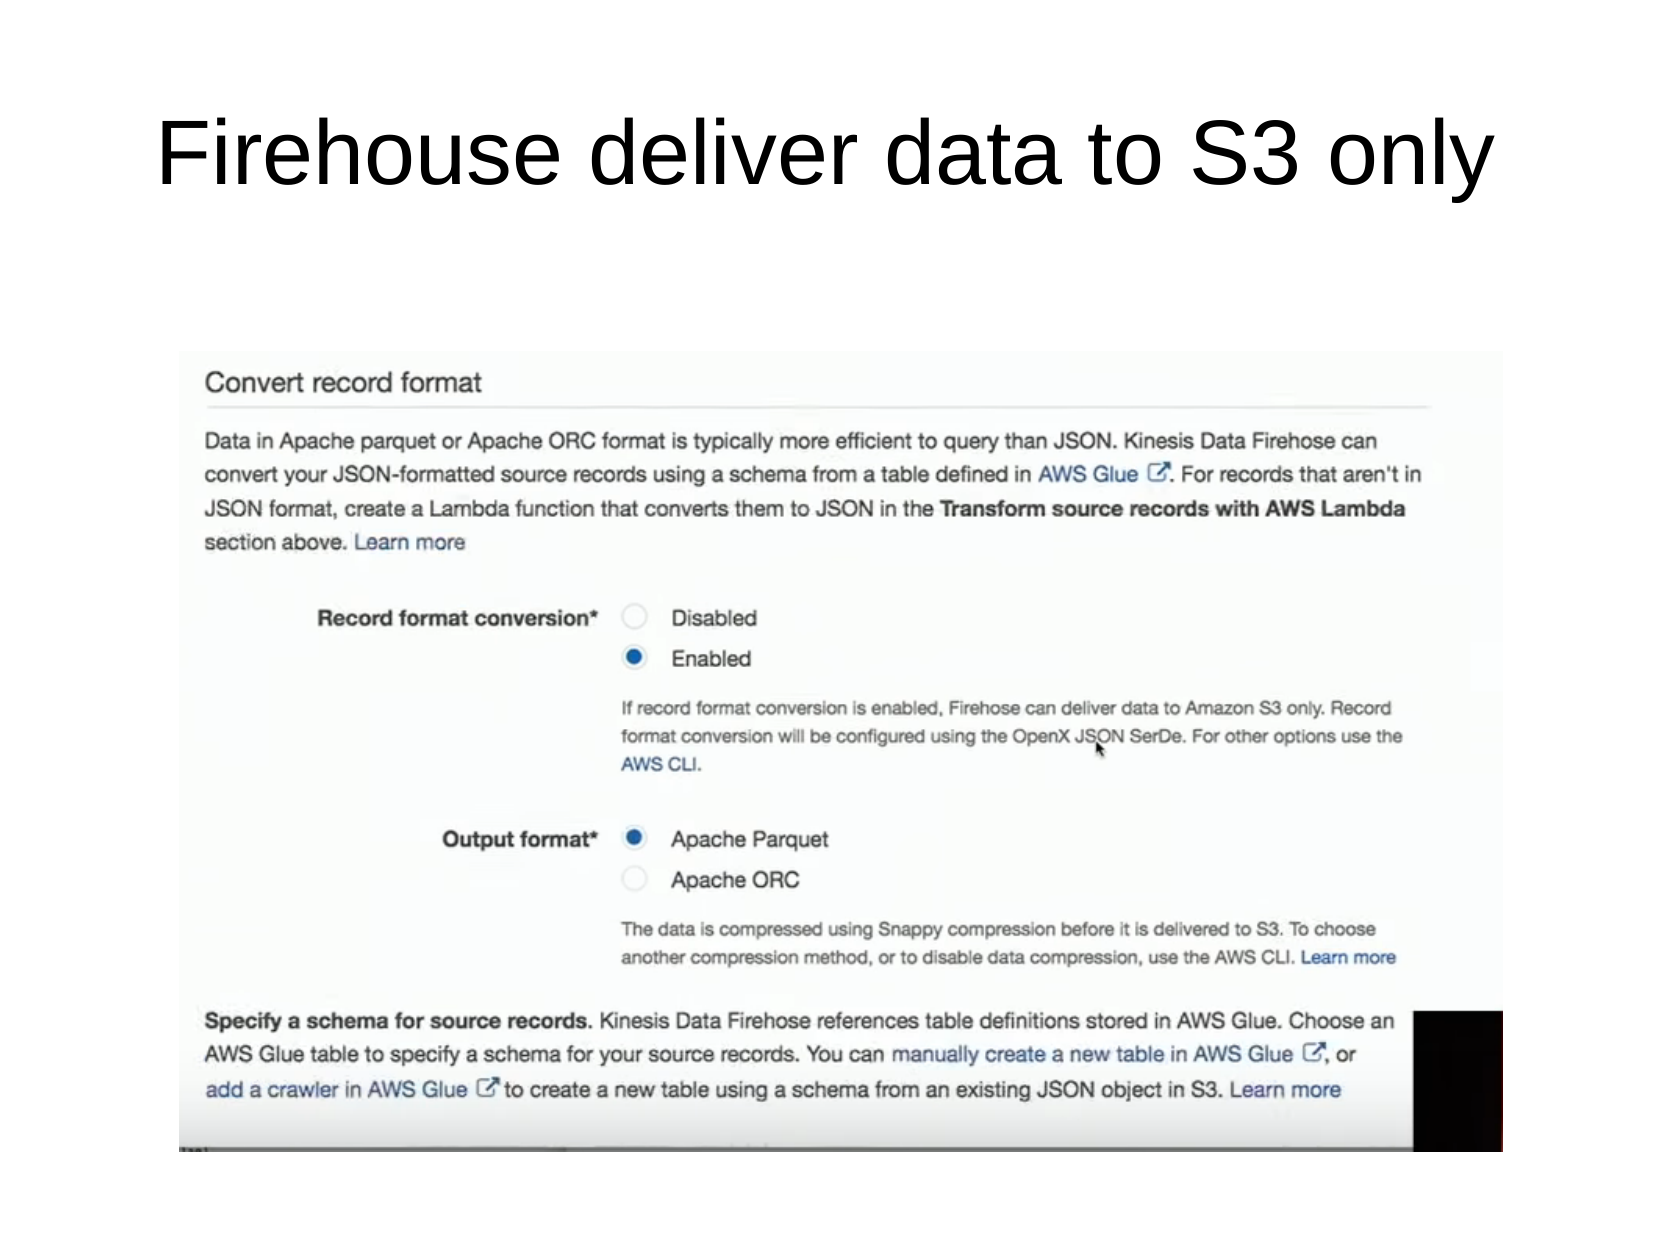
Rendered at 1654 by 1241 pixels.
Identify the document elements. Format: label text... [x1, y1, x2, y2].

picture [179, 351, 1503, 1152]
title Firehouse deliver data to S3 only [82, 49, 1571, 257]
